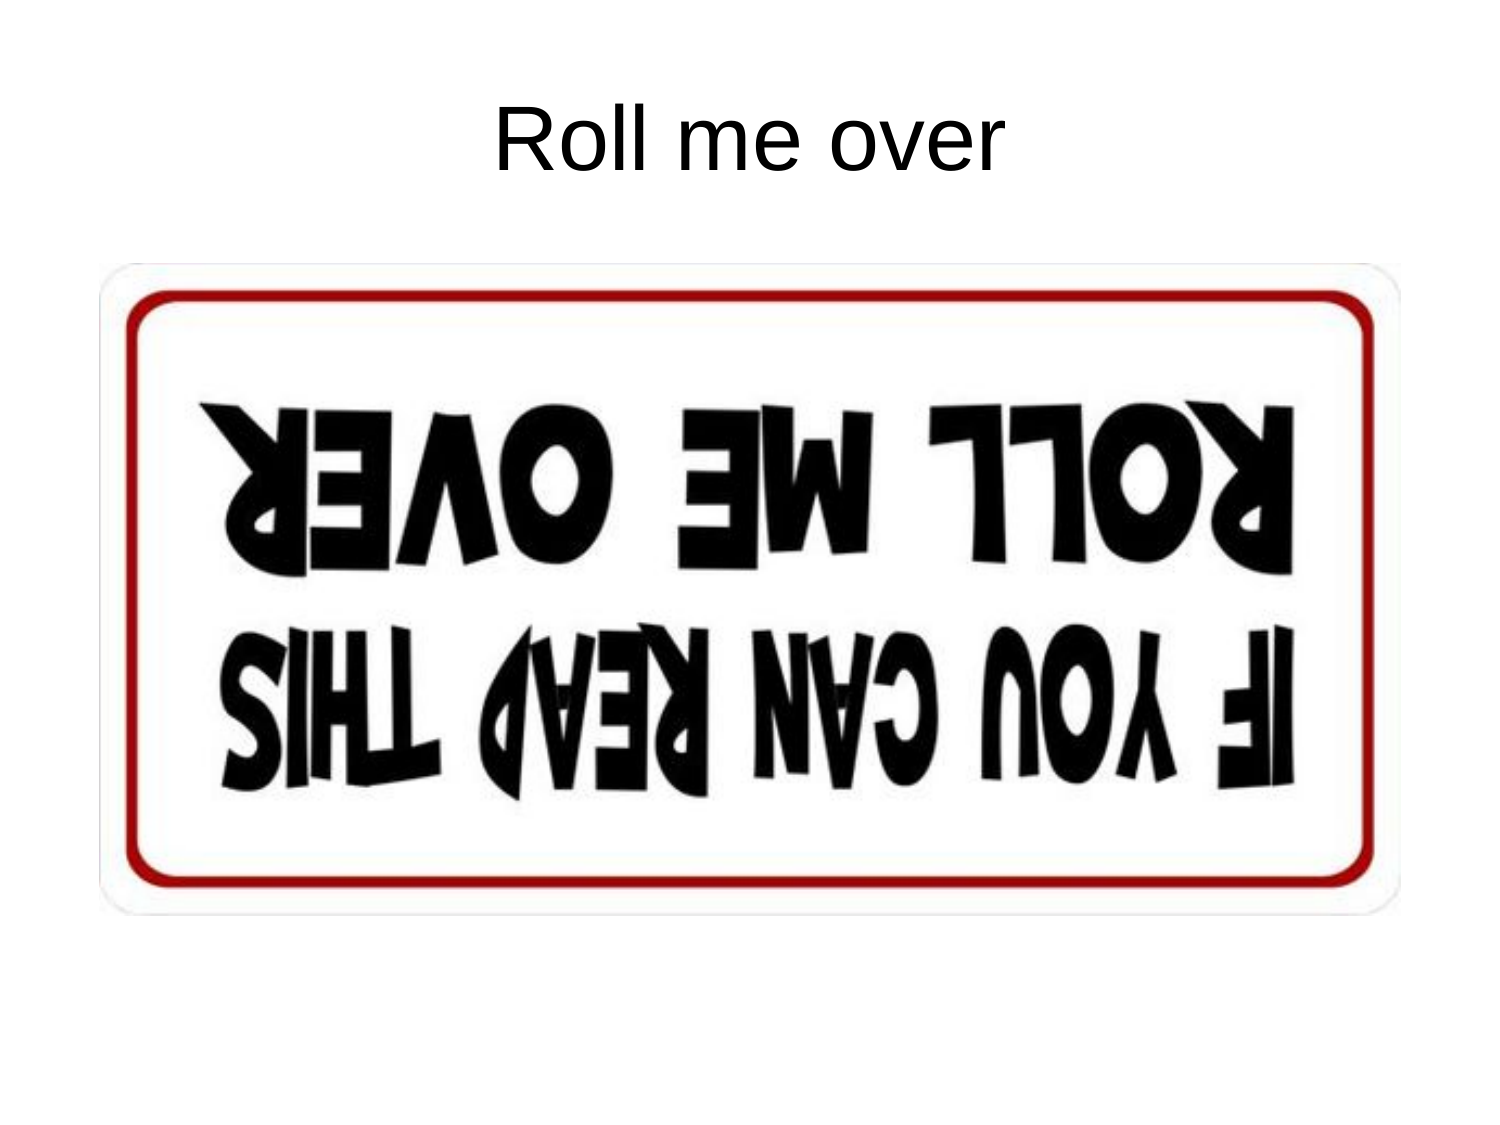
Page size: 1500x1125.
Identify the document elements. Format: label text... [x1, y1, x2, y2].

picture [99, 263, 1401, 916]
title Roll me over [75, 44, 1425, 233]
